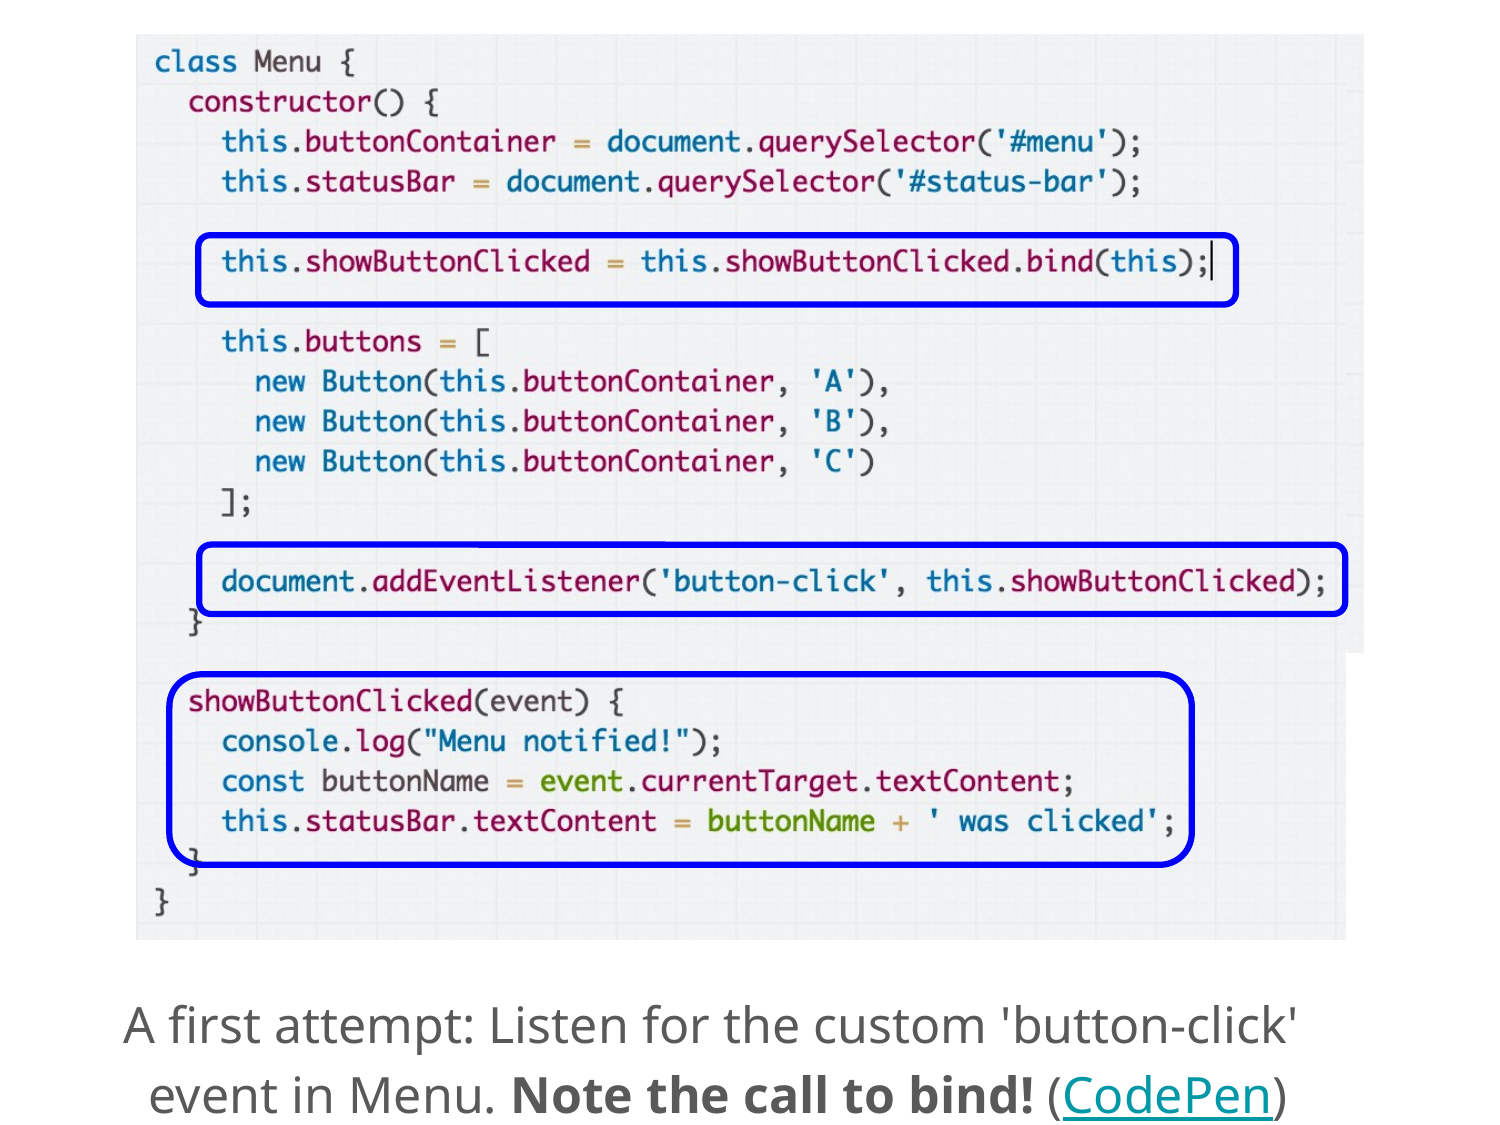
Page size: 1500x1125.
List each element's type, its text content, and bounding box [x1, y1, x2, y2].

list A first attempt: Listen for the custom 'button-click' event in Menu. Note the call to bind! (CodePen) [17, 969, 1419, 1088]
picture [136, 34, 1364, 940]
